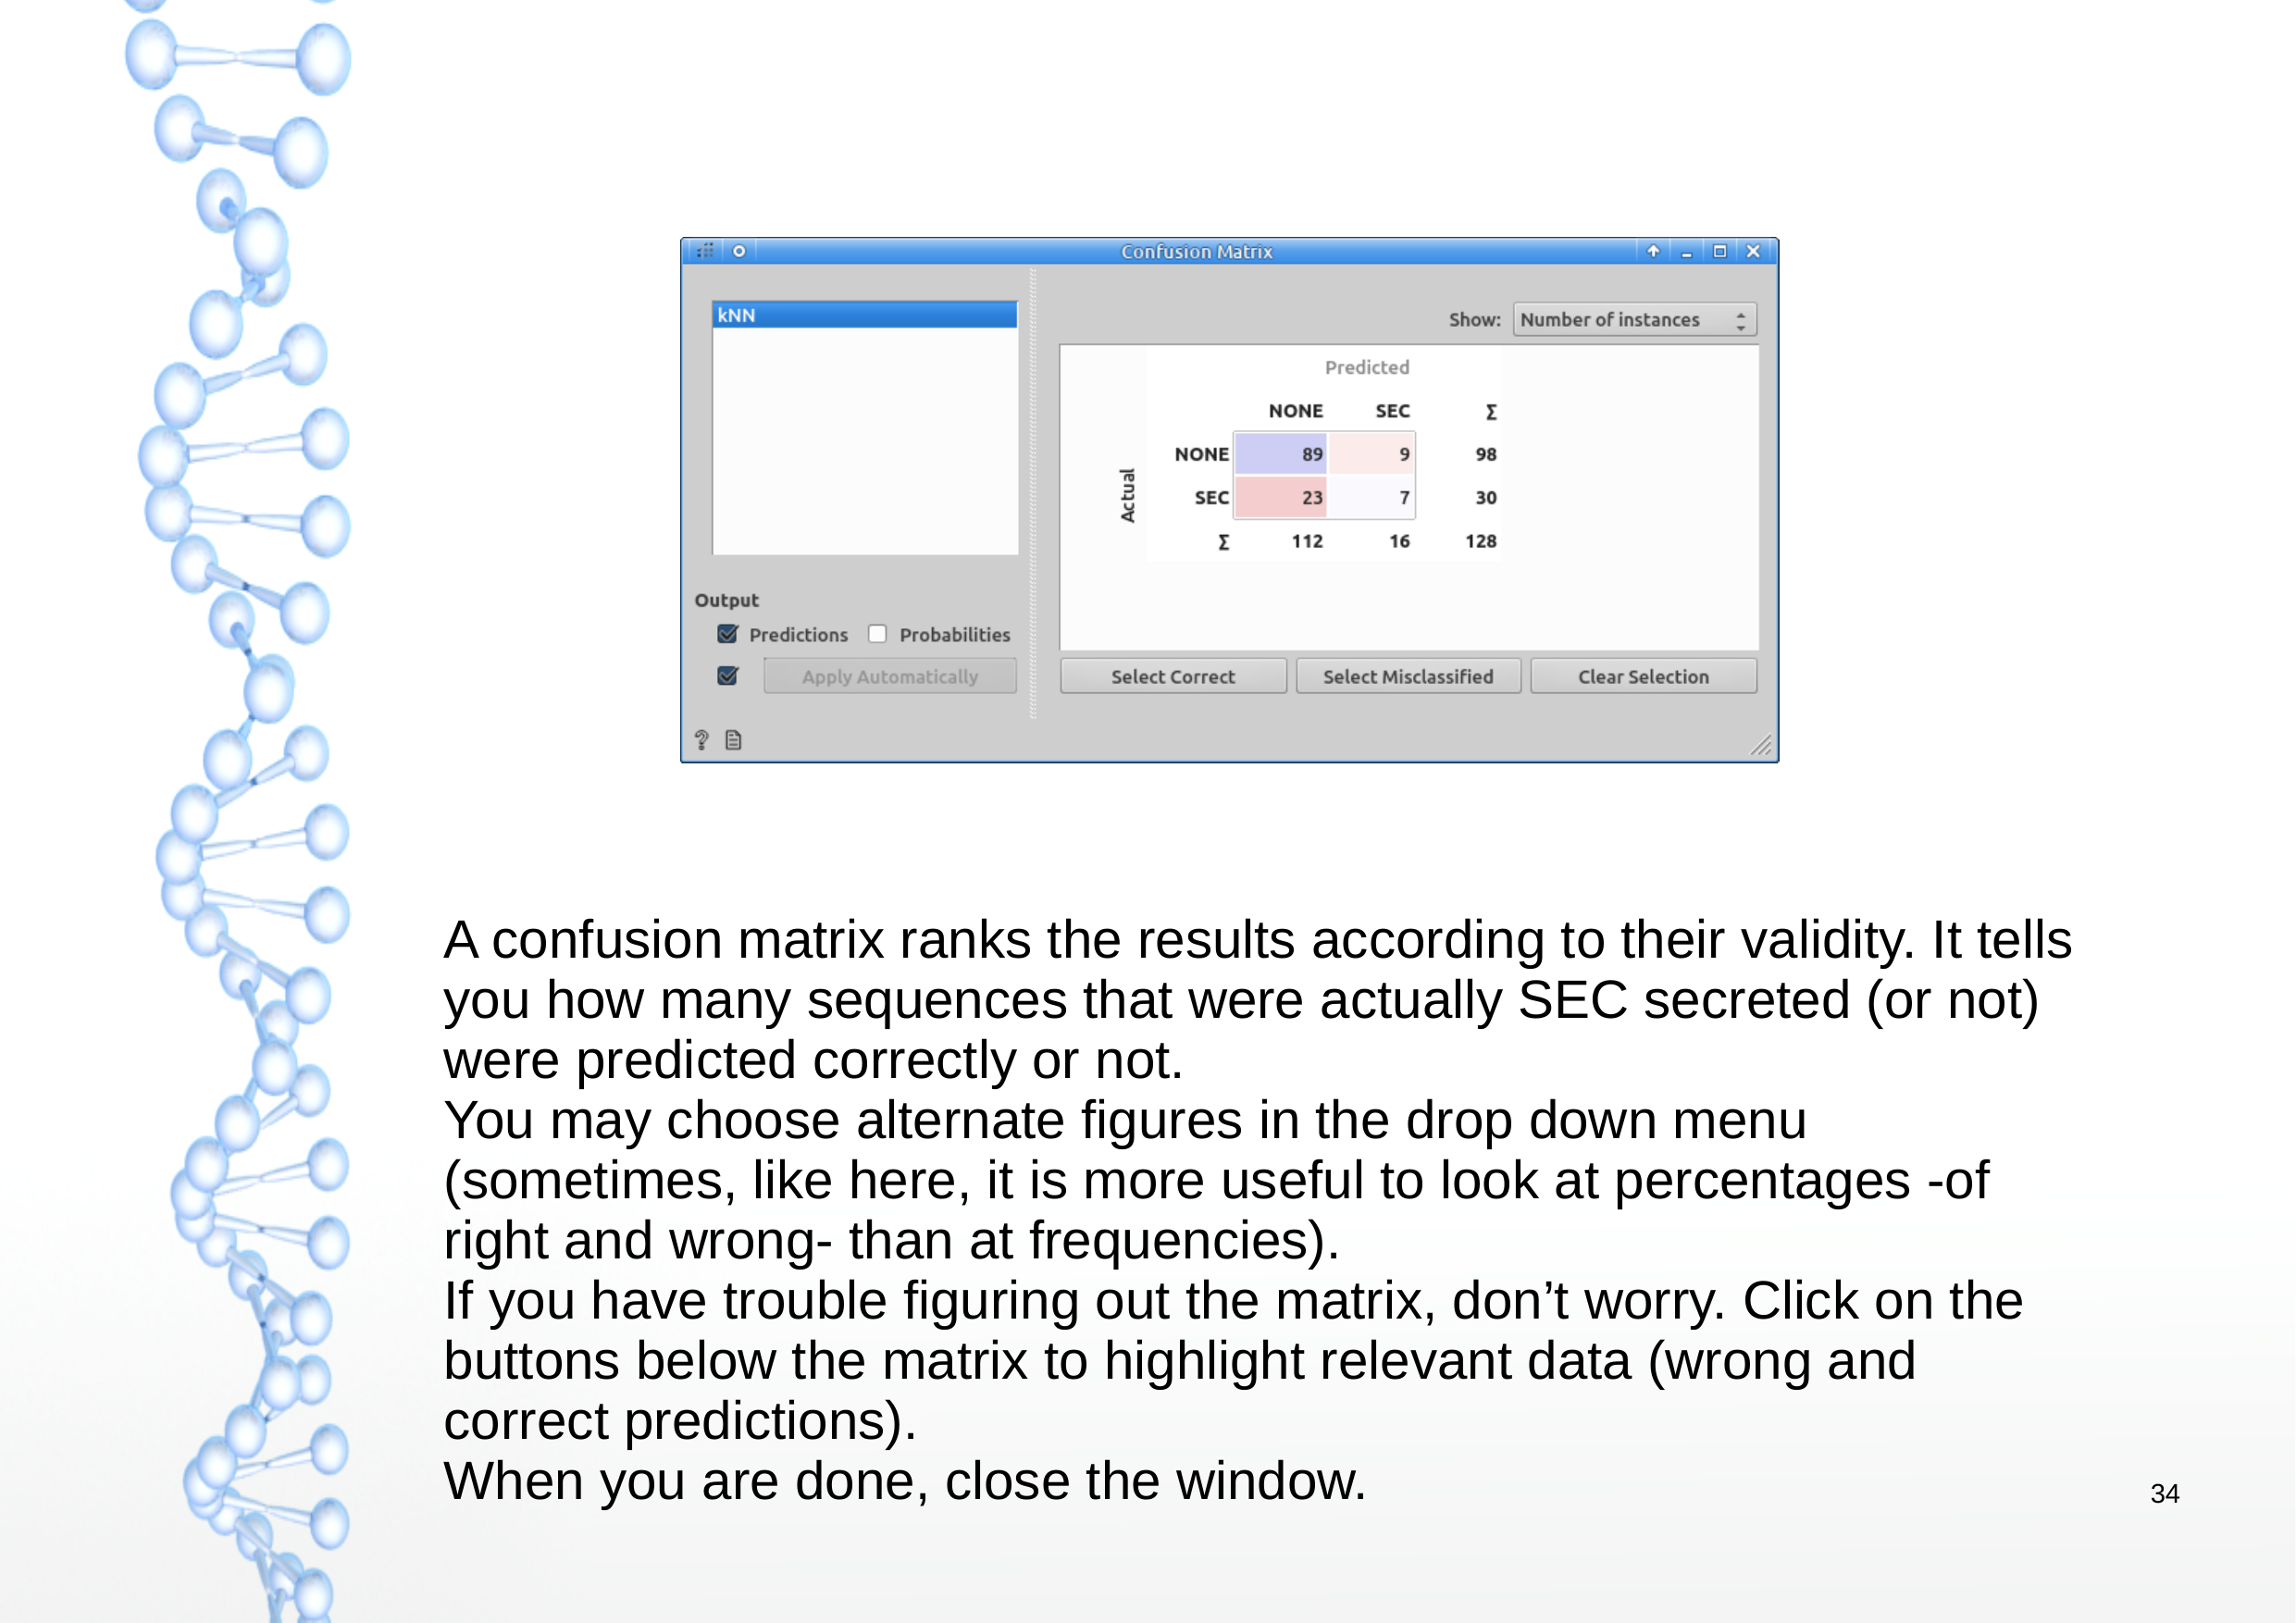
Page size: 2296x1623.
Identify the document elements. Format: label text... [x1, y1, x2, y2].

text_box A confusion matrix ranks the results according to their validity. It tells you how many sequences that were actually SEC secreted (or not) were predicted correctly or not. You may choose alternate figures in the drop down menu (sometimes, like here, it is more useful to look at percentages -of right and wrong- than at frequencies). If you have trouble figuring out the matrix, don’t worry. Click on the buttons below the matrix to highlight relevant data (wrong and correct predictions). When you are done, close the window. [430, 902, 2097, 1518]
picture [0, 0, 2296, 1623]
